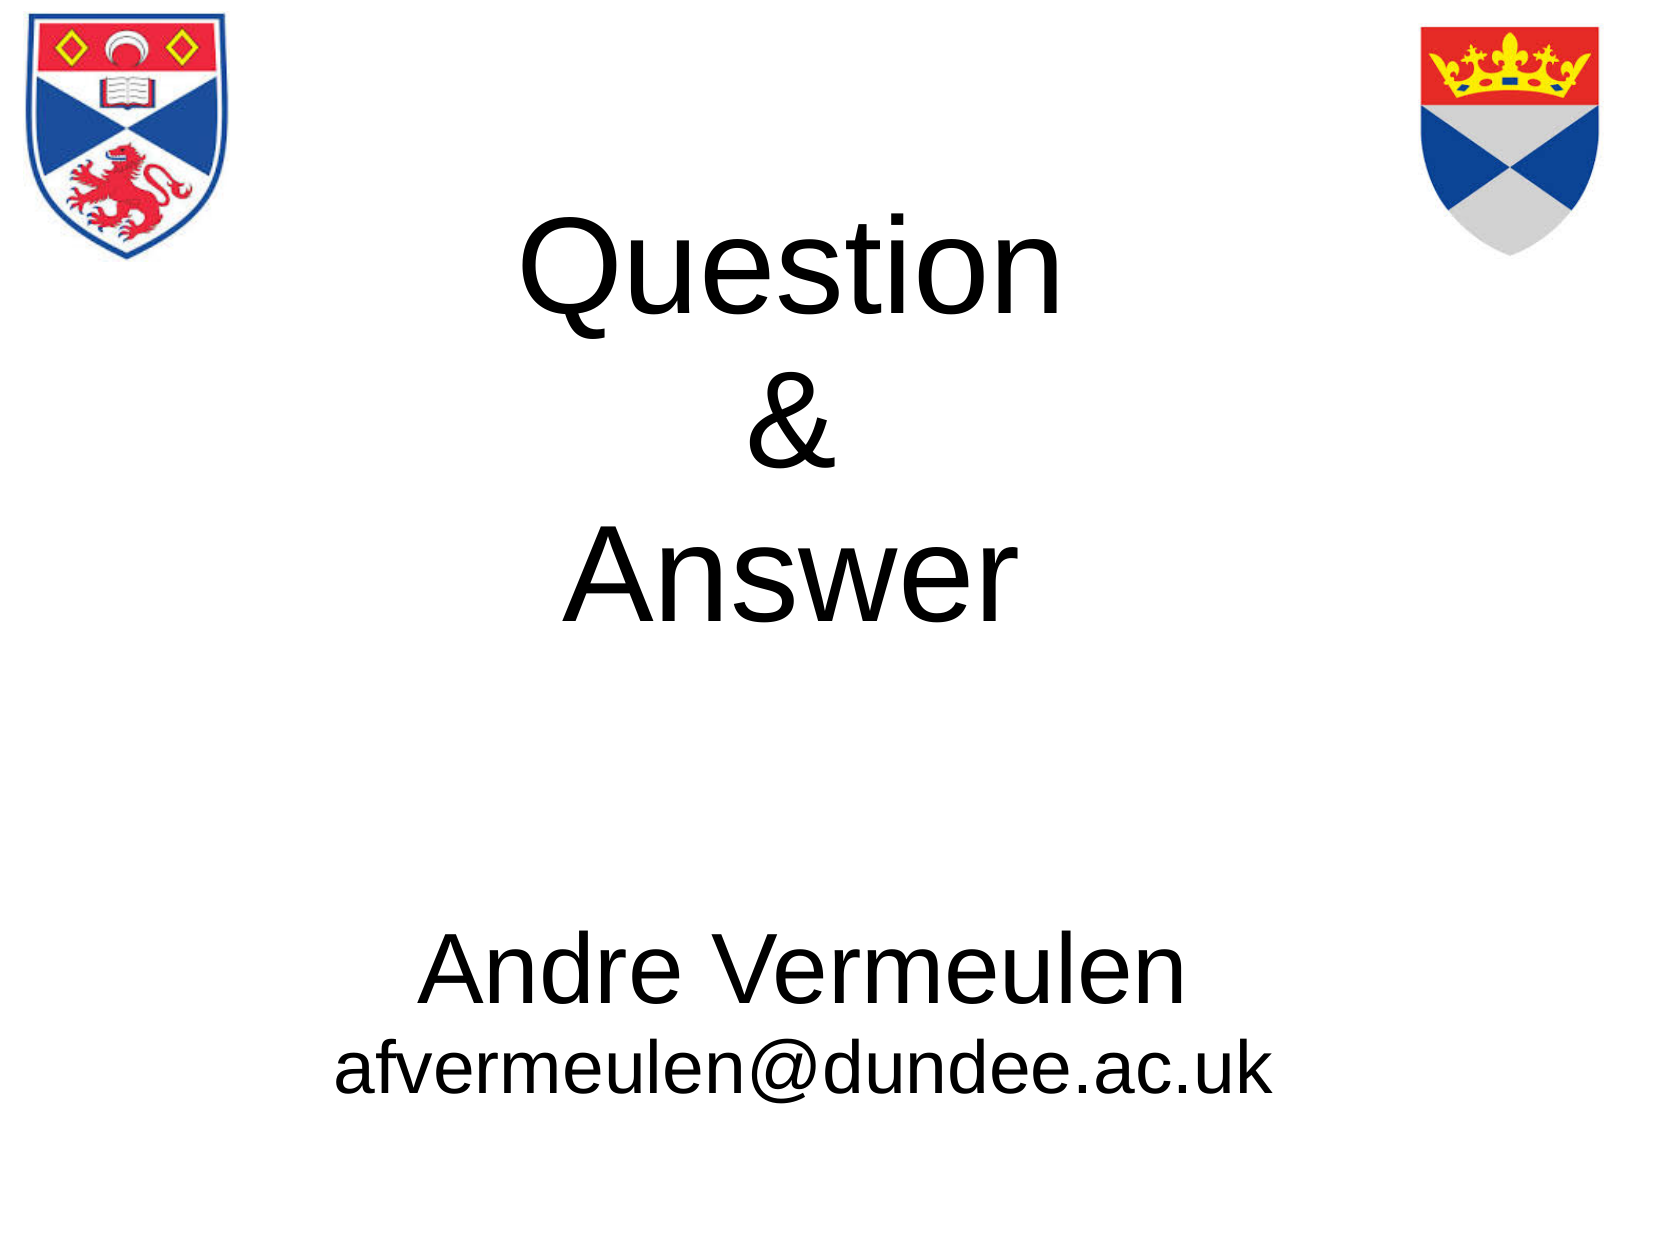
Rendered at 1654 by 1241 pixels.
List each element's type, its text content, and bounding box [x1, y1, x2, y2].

title Andre Vermeulen afvermeulen@dundee.ac.uk [59, 888, 1548, 1134]
picture [1393, 23, 1630, 260]
picture [23, 11, 230, 262]
title Question & Answer [47, 188, 1536, 651]
